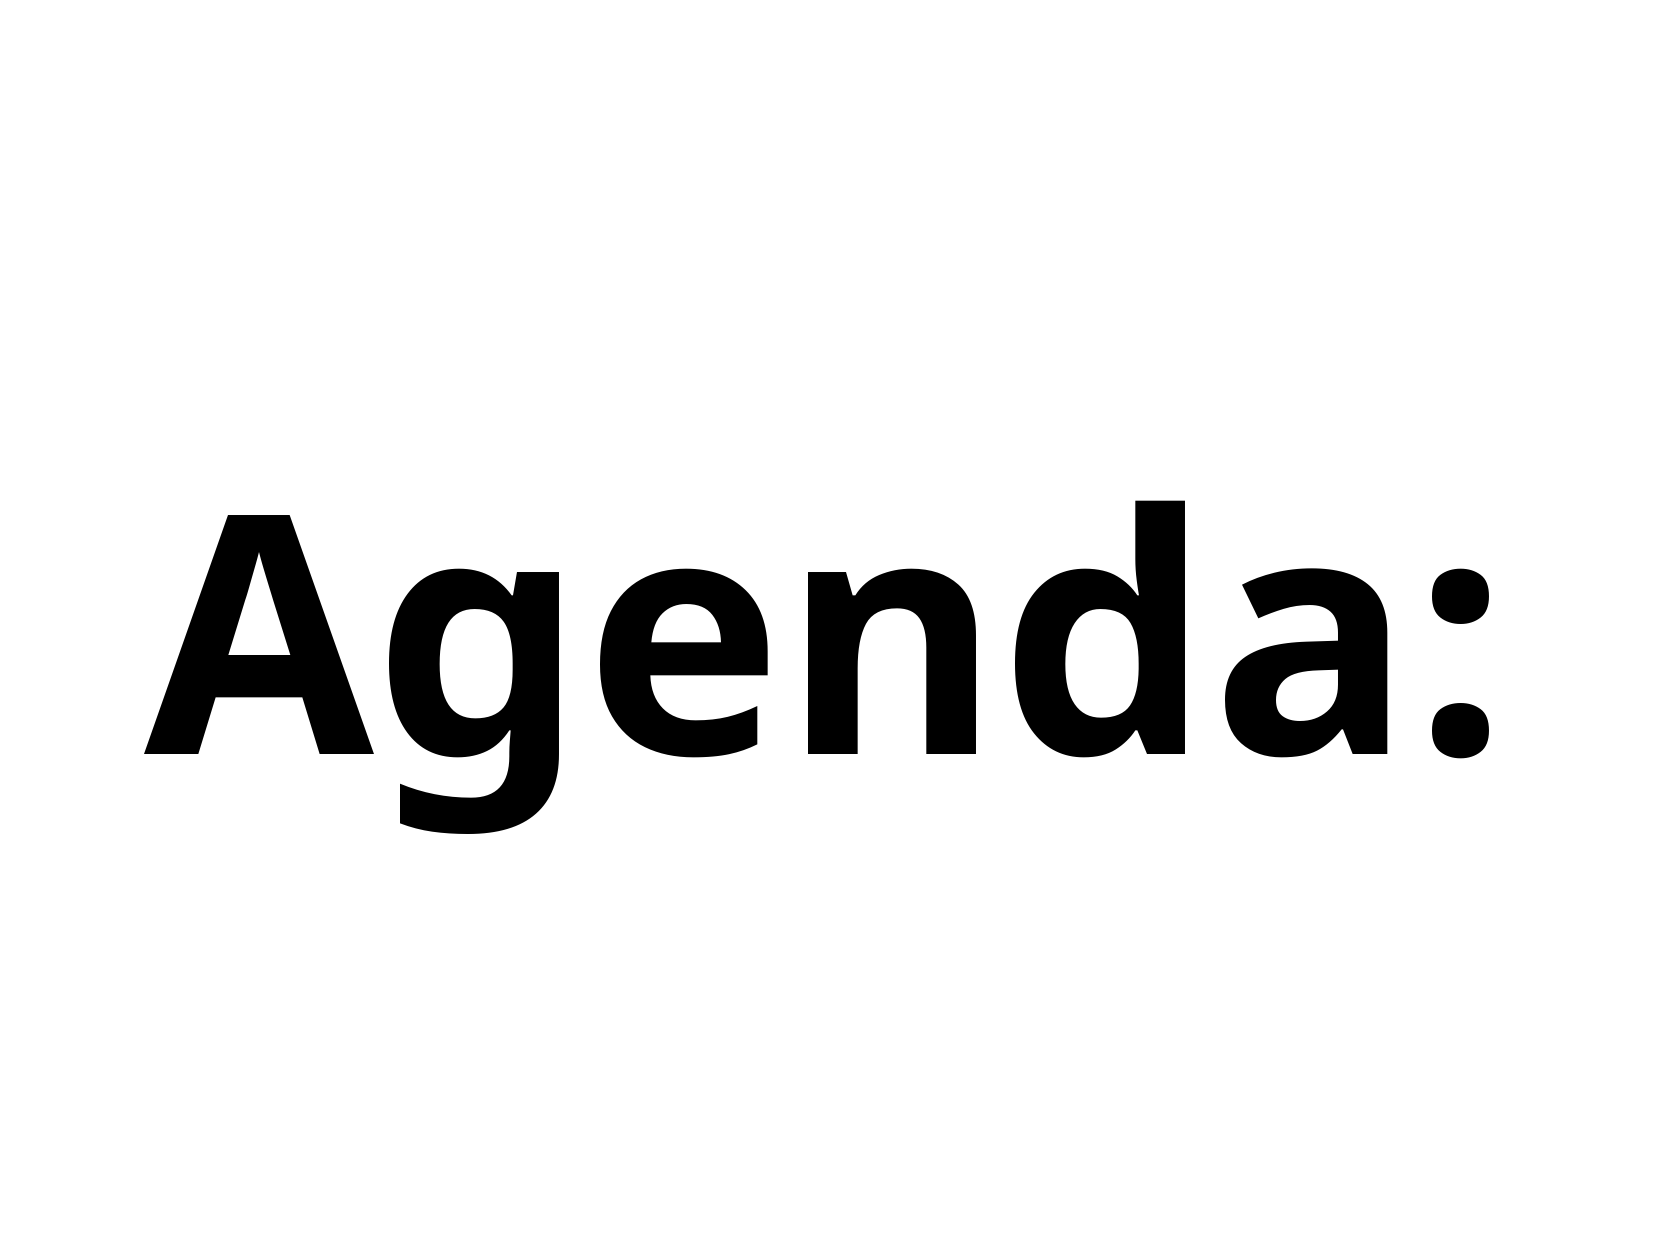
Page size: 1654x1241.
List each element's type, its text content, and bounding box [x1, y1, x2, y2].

title Agenda: [82, 49, 1571, 1201]
